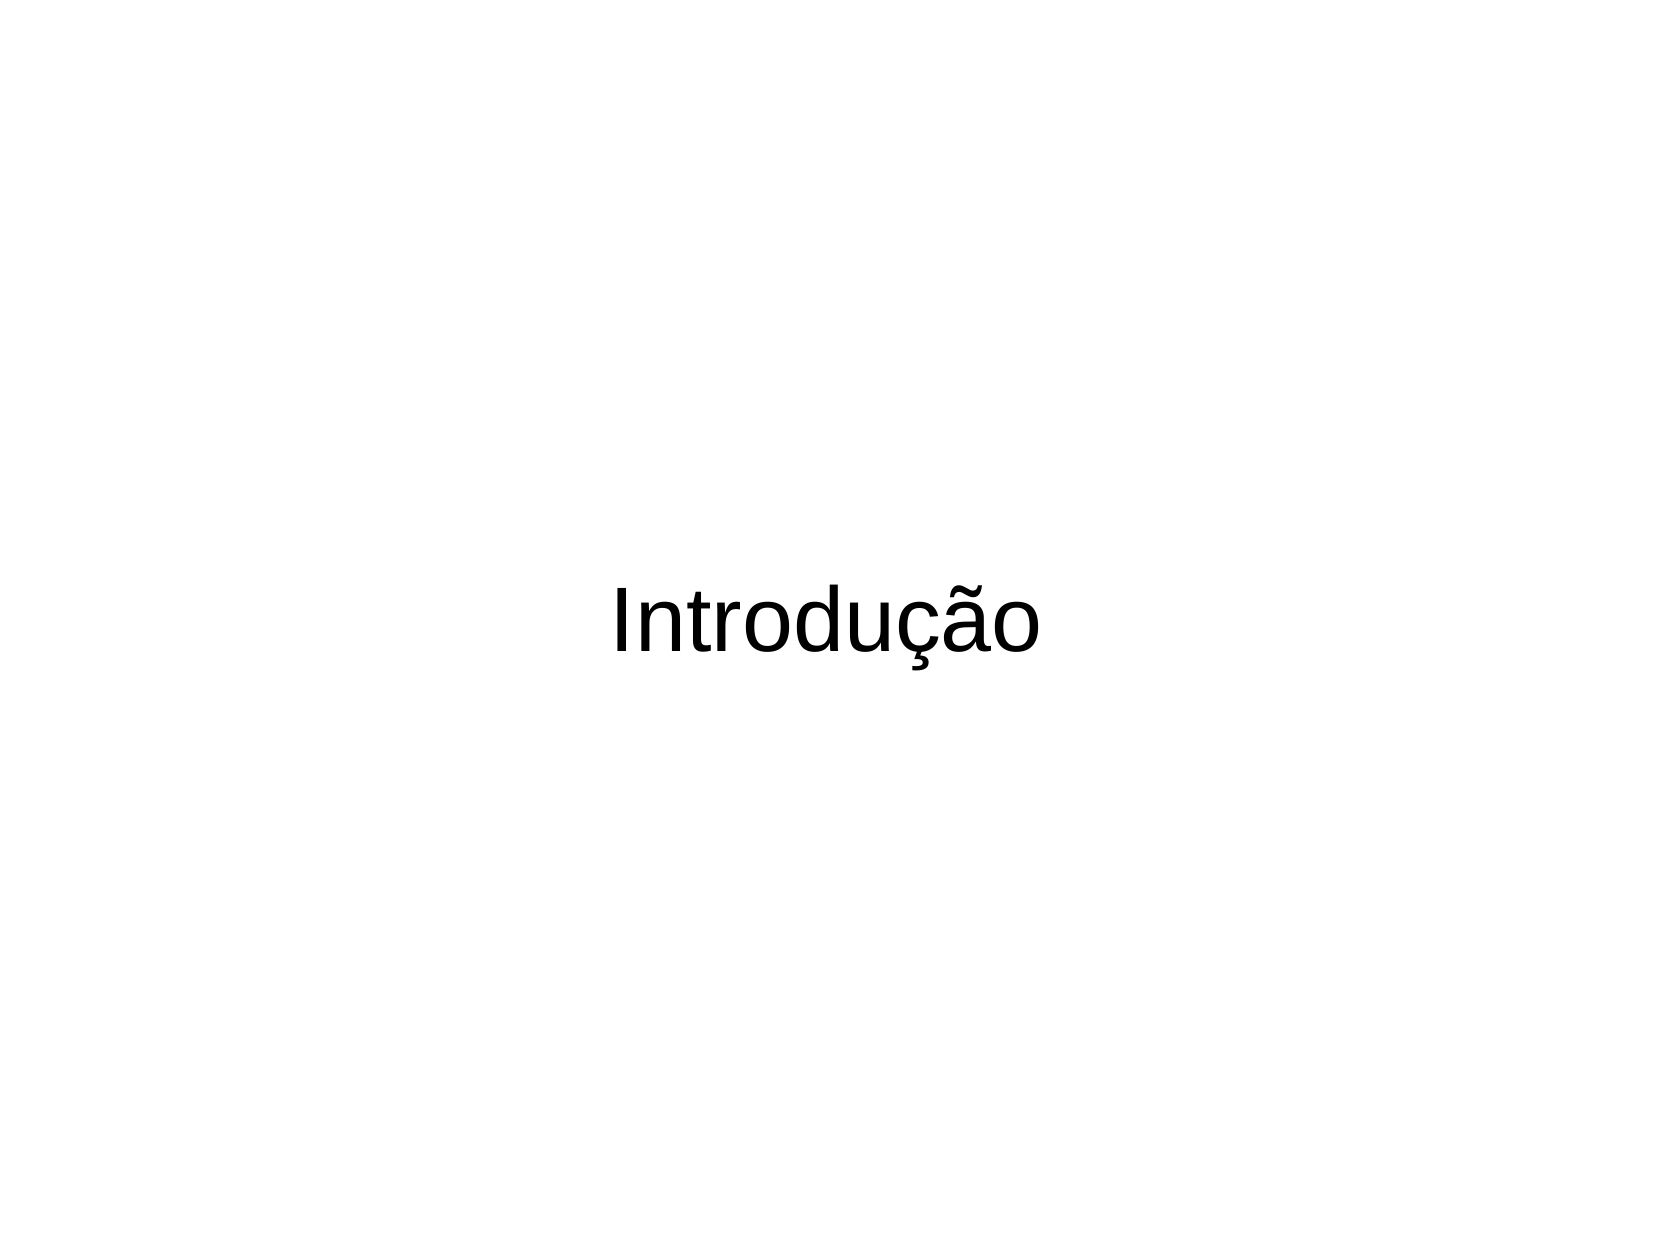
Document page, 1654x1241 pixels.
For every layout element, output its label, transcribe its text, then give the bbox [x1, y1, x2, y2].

title Introdução [82, 516, 1571, 724]
